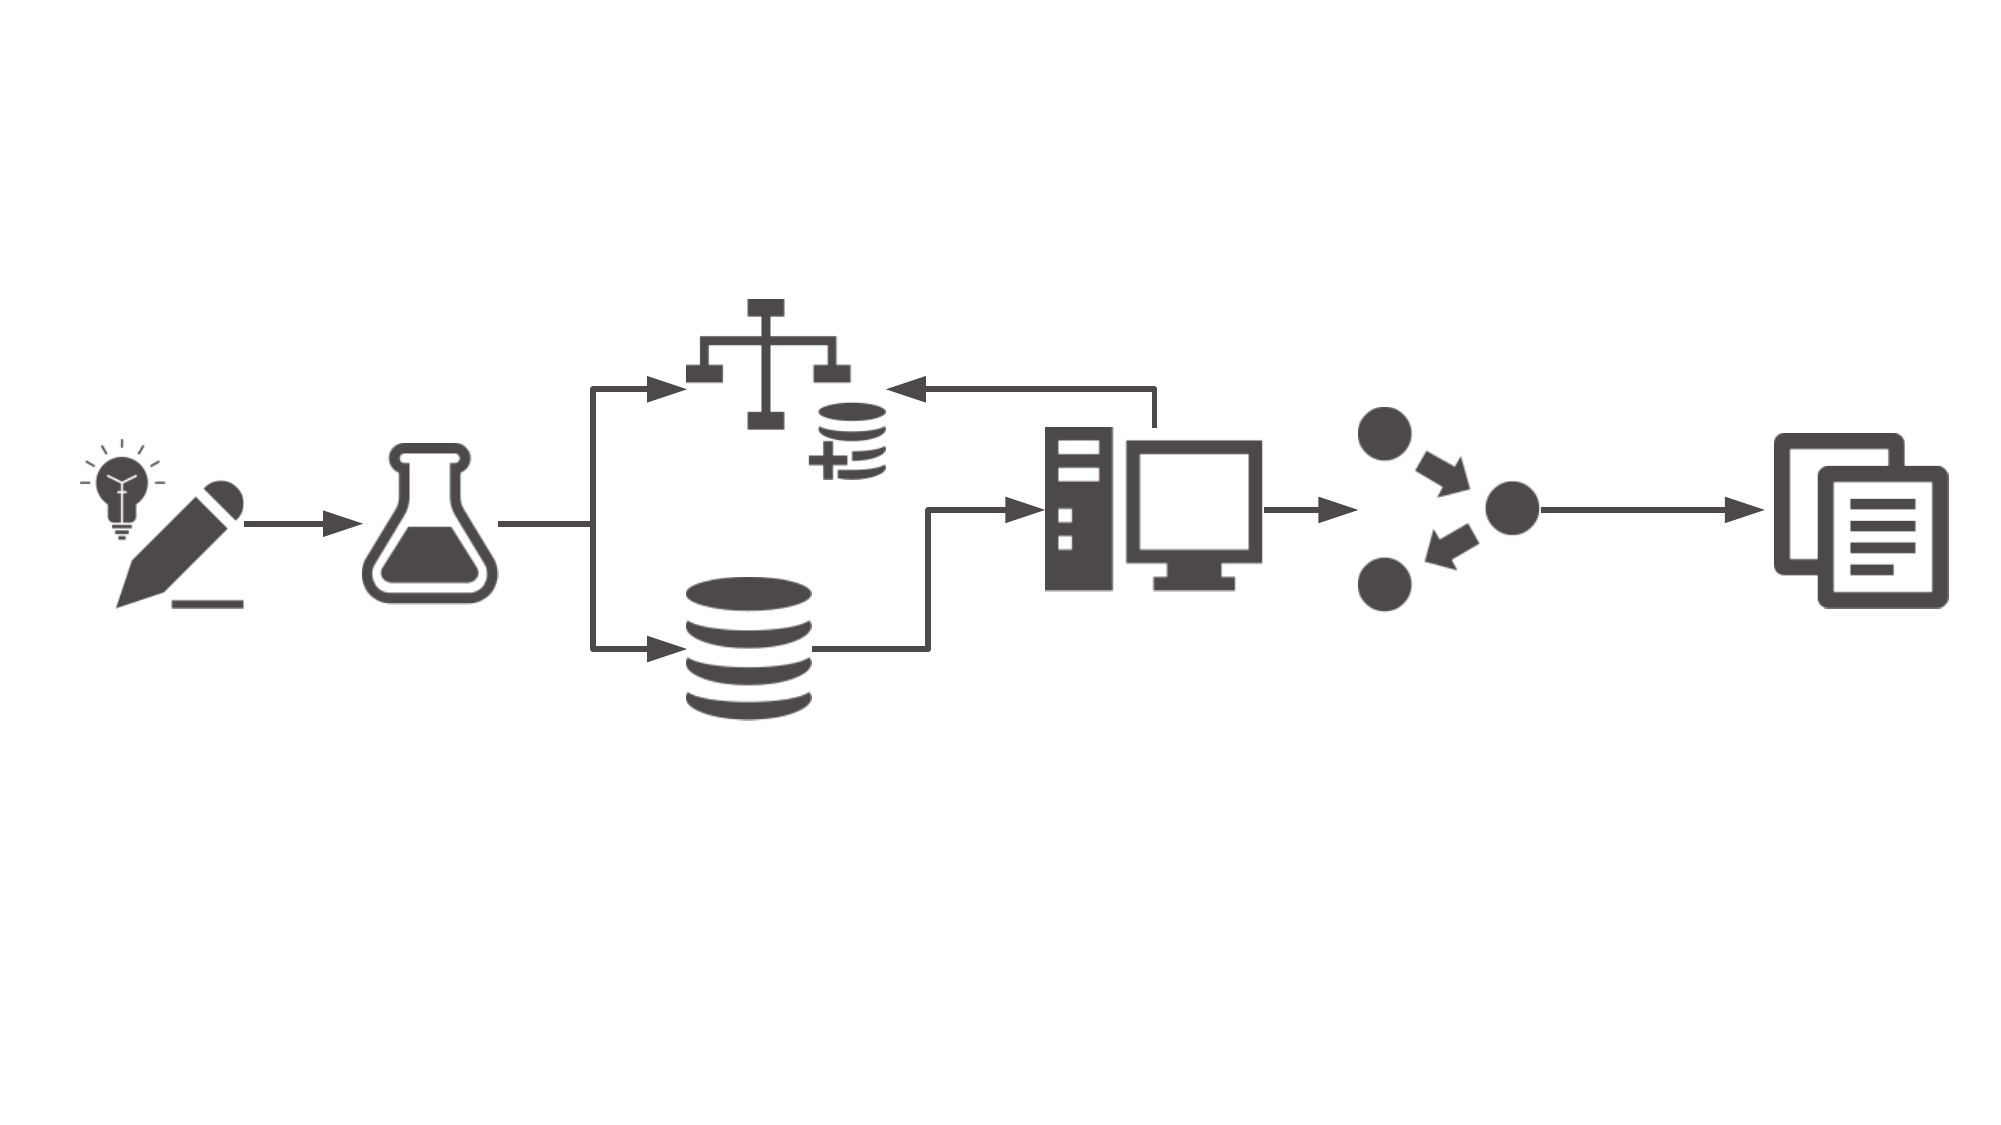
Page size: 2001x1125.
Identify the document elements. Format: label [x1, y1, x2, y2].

picture [686, 299, 886, 480]
picture [362, 443, 499, 605]
picture [1774, 433, 1949, 609]
picture [1358, 407, 1541, 613]
picture [80, 439, 245, 609]
picture [1045, 427, 1264, 593]
picture [686, 577, 812, 721]
